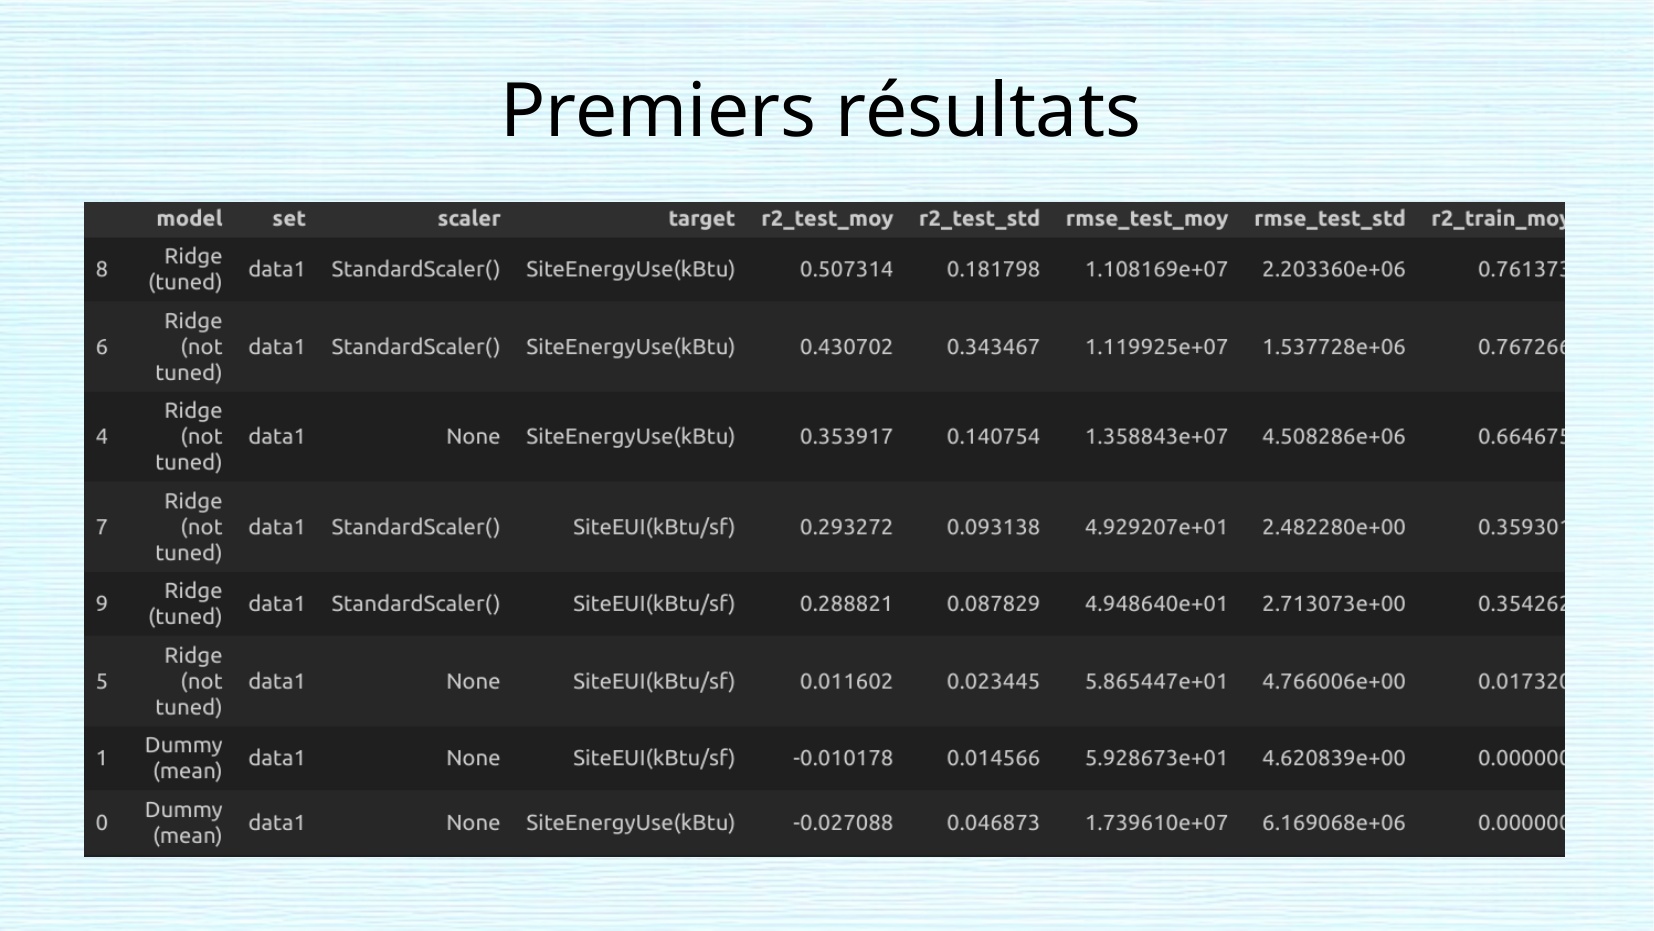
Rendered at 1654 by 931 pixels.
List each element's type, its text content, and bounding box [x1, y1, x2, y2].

title Premiers résultats [76, 29, 1565, 185]
picture [84, 202, 1565, 857]
